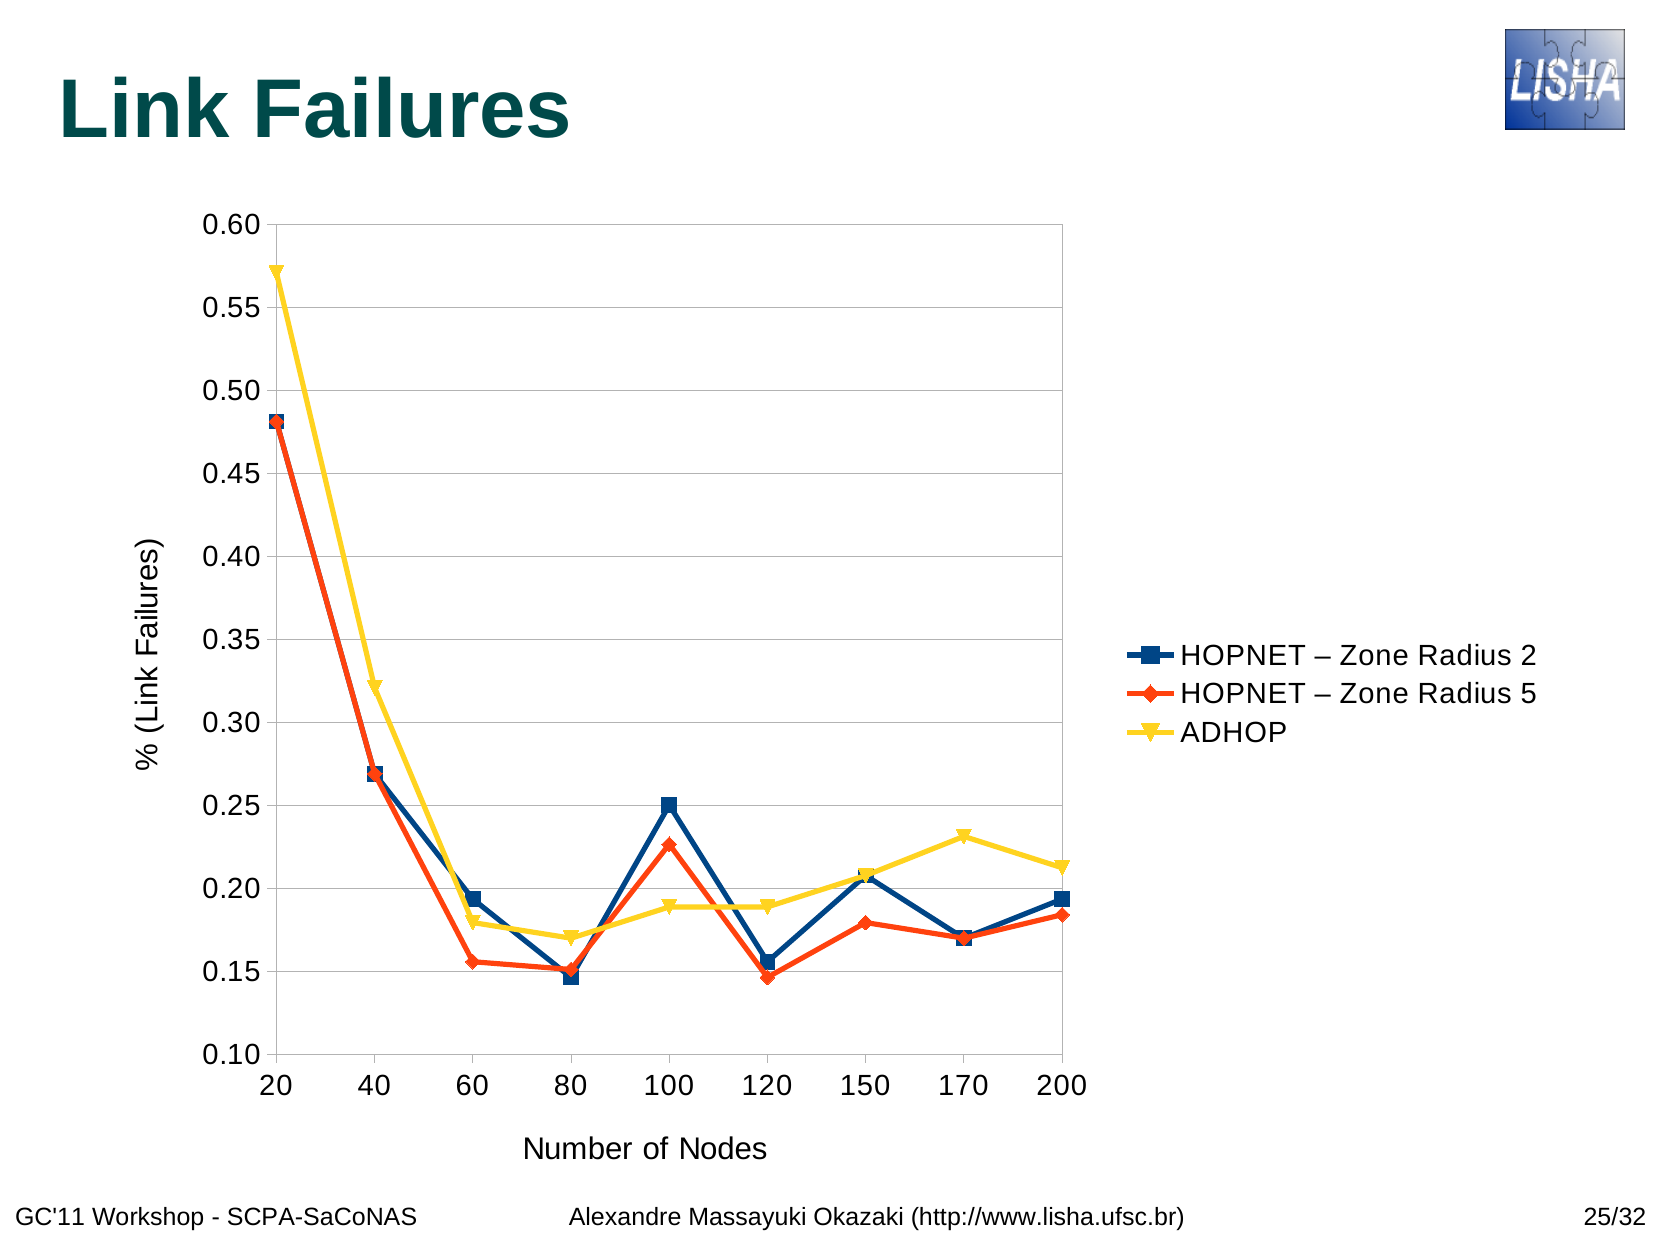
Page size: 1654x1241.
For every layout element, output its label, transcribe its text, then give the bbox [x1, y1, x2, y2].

chart [93, 187, 1561, 1201]
title Link Failures [58, 11, 1595, 219]
picture [1595, 29, 1625, 130]
